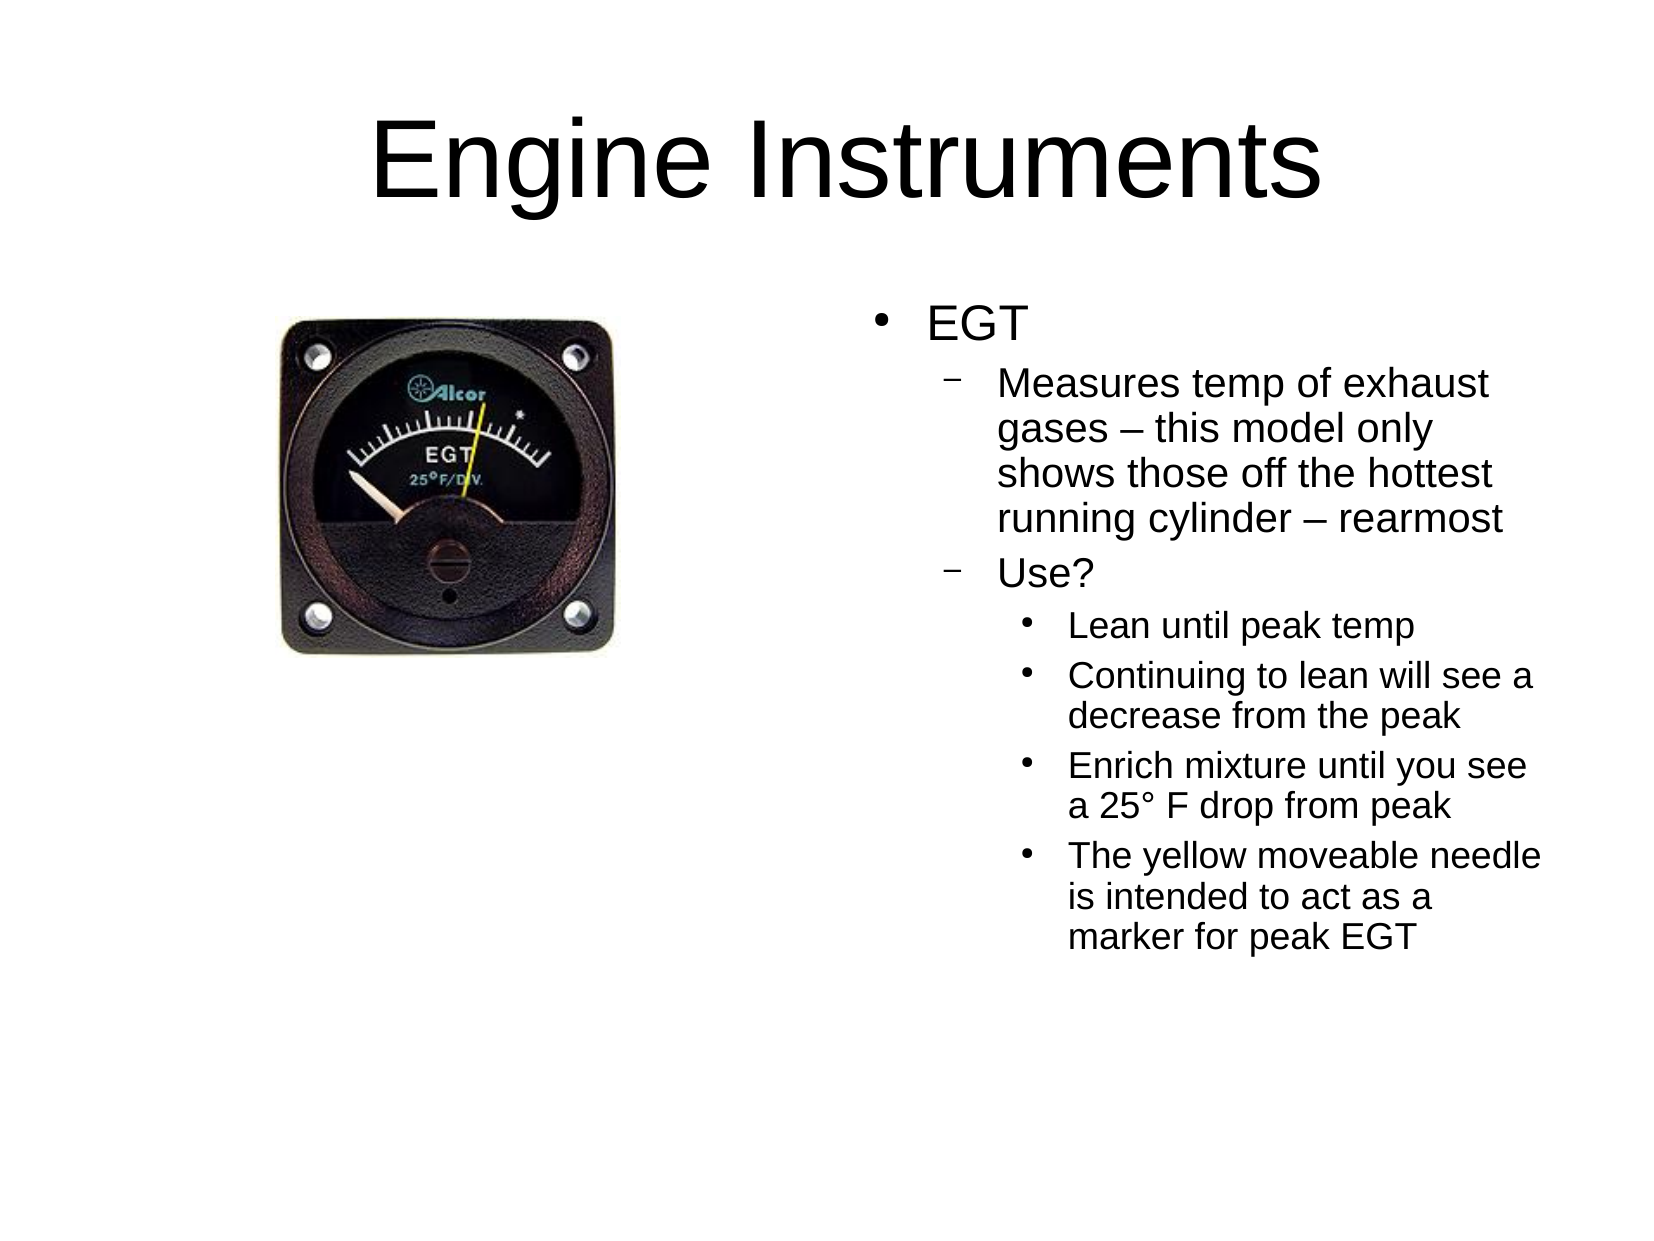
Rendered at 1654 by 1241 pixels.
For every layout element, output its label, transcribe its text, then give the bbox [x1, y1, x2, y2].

picture [275, 316, 621, 658]
list EGT Measures temp of exhaust gases – this model only shows those off the hottest running cylinder – rearmost Use? Lean until peak temp Continuing to lean will see a decrease from the peak Enrich mixture until you see a 25° F drop from peak The yellow moveable needle is intended to act as a marker for peak EGT [840, 289, 1571, 1108]
title Engine Instruments [82, 49, 1571, 257]
